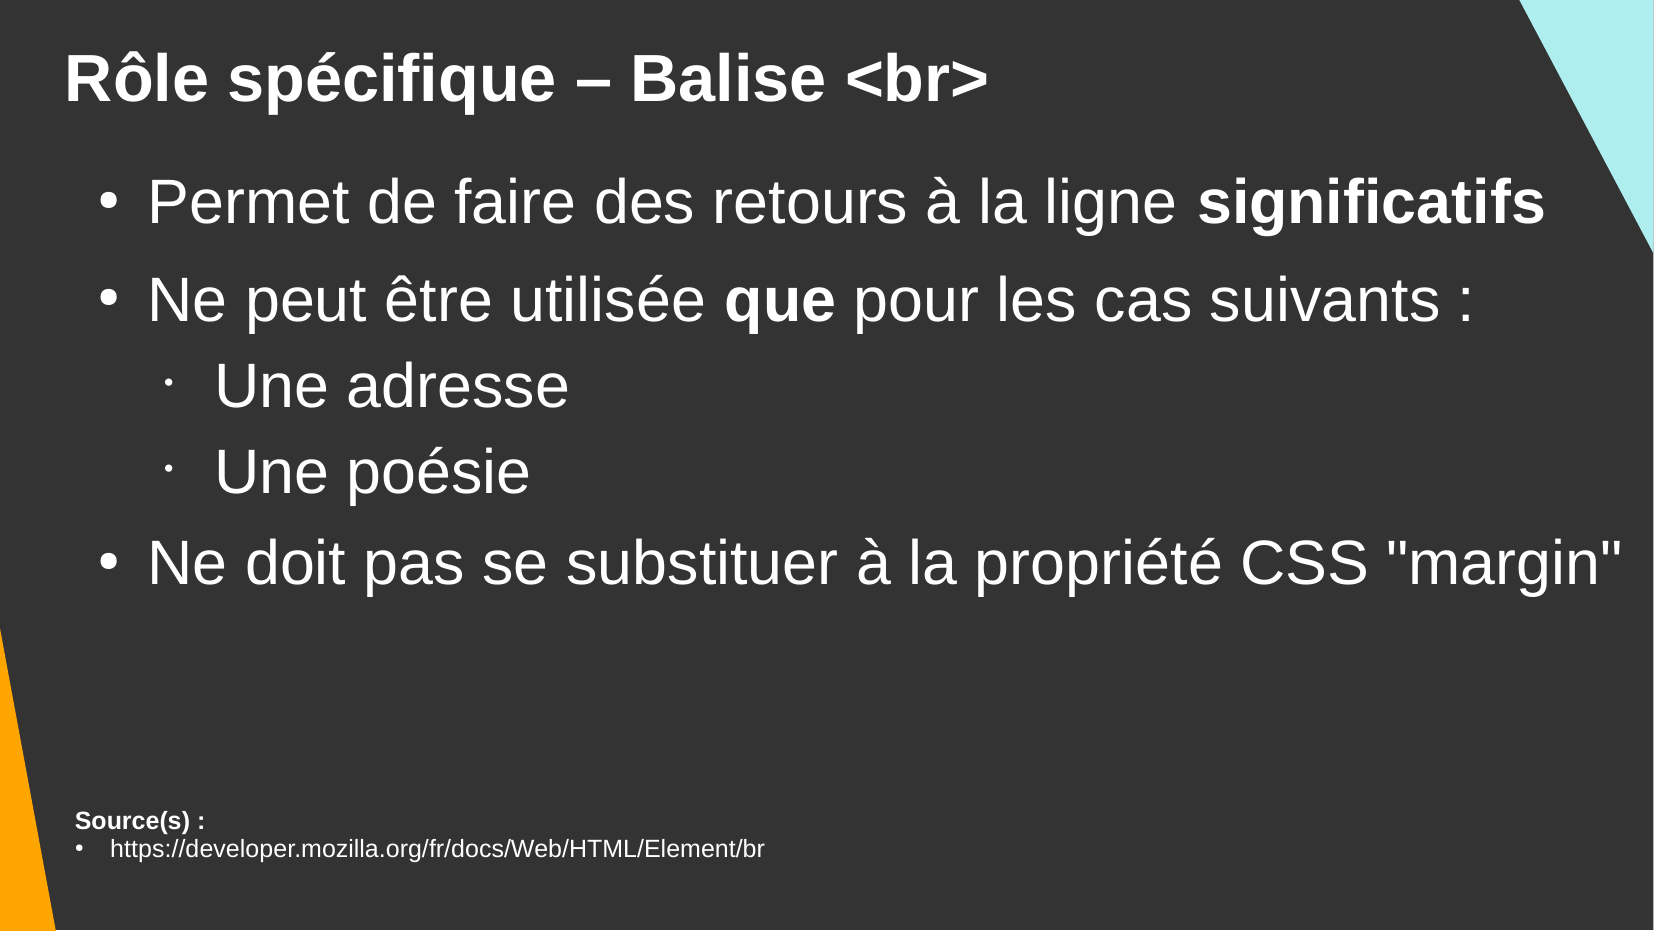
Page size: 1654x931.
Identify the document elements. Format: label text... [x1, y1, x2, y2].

text_box Source(s) : https://developer.mozilla.org/fr/docs/Web/HTML/Element/br [60, 798, 1546, 898]
text_box [1519, 0, 1654, 255]
title Rôle spécifique – Balise <br> [64, 40, 1553, 118]
text_box [0, 628, 56, 931]
list Permet de faire des retours à la ligne significatifs Ne peut être utilisée que pour les cas suivants : Une adresse Une poésie Ne doit pas se substituer à la propriété CSS "margin" [80, 166, 1636, 626]
